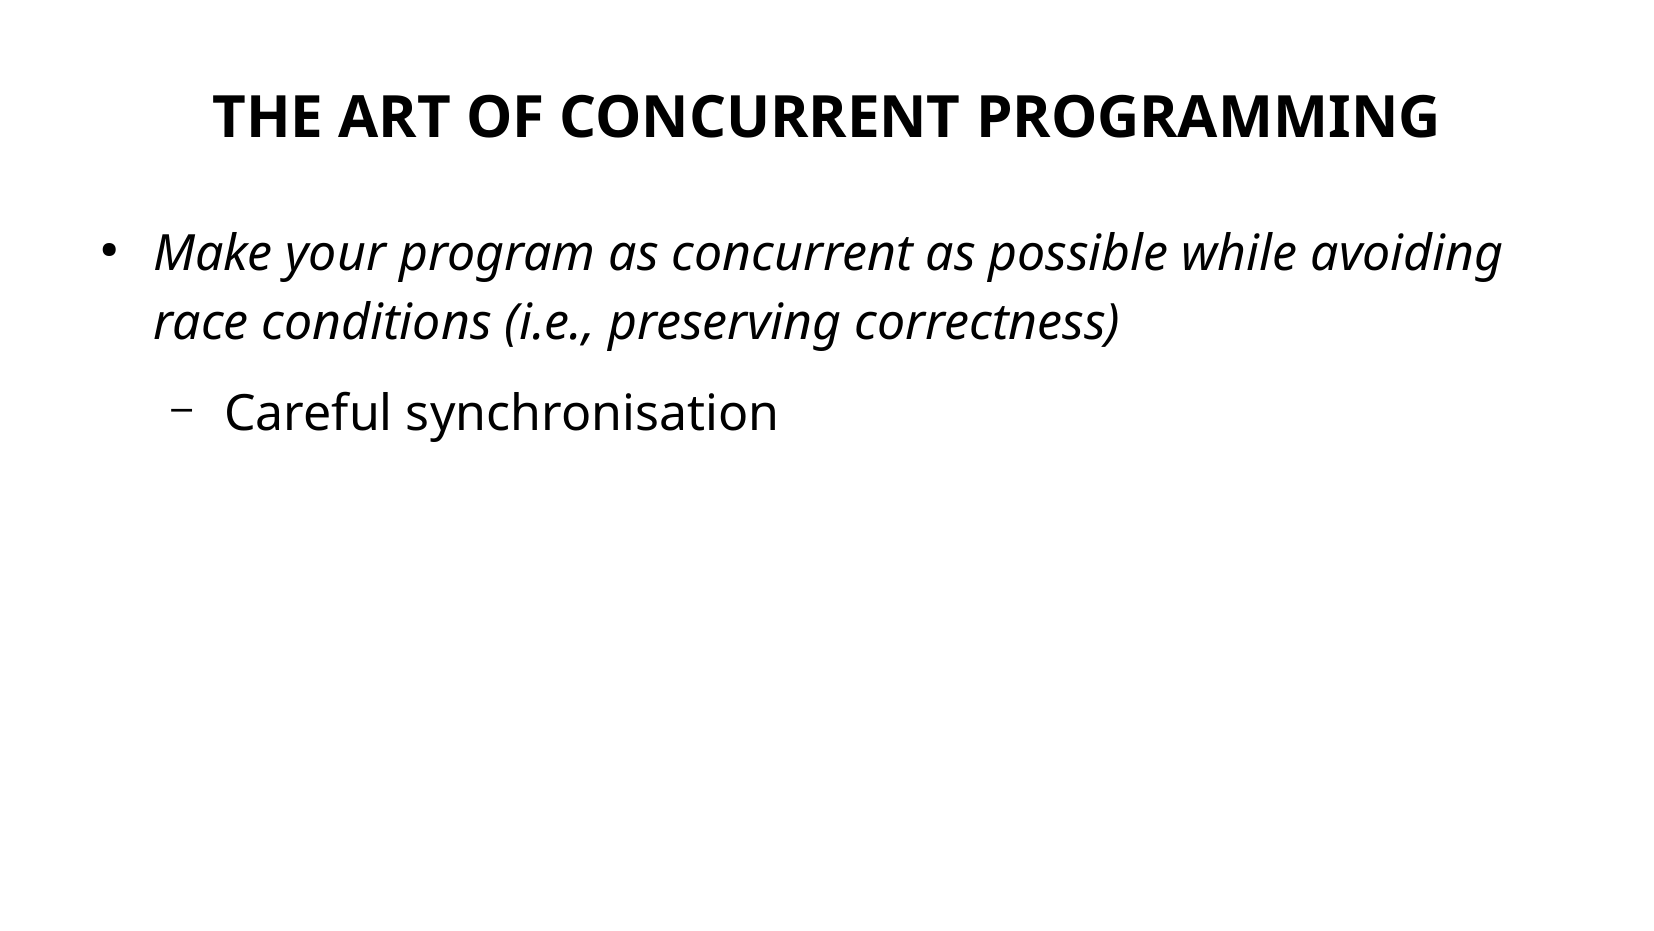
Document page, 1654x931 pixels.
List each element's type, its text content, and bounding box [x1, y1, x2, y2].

title THE ART OF CONCURRENT PROGRAMMING [82, 36, 1571, 193]
list Make your program as concurrent as possible while avoiding race conditions (i.e., preserving correctness) Careful synchronisation [82, 217, 1571, 757]
